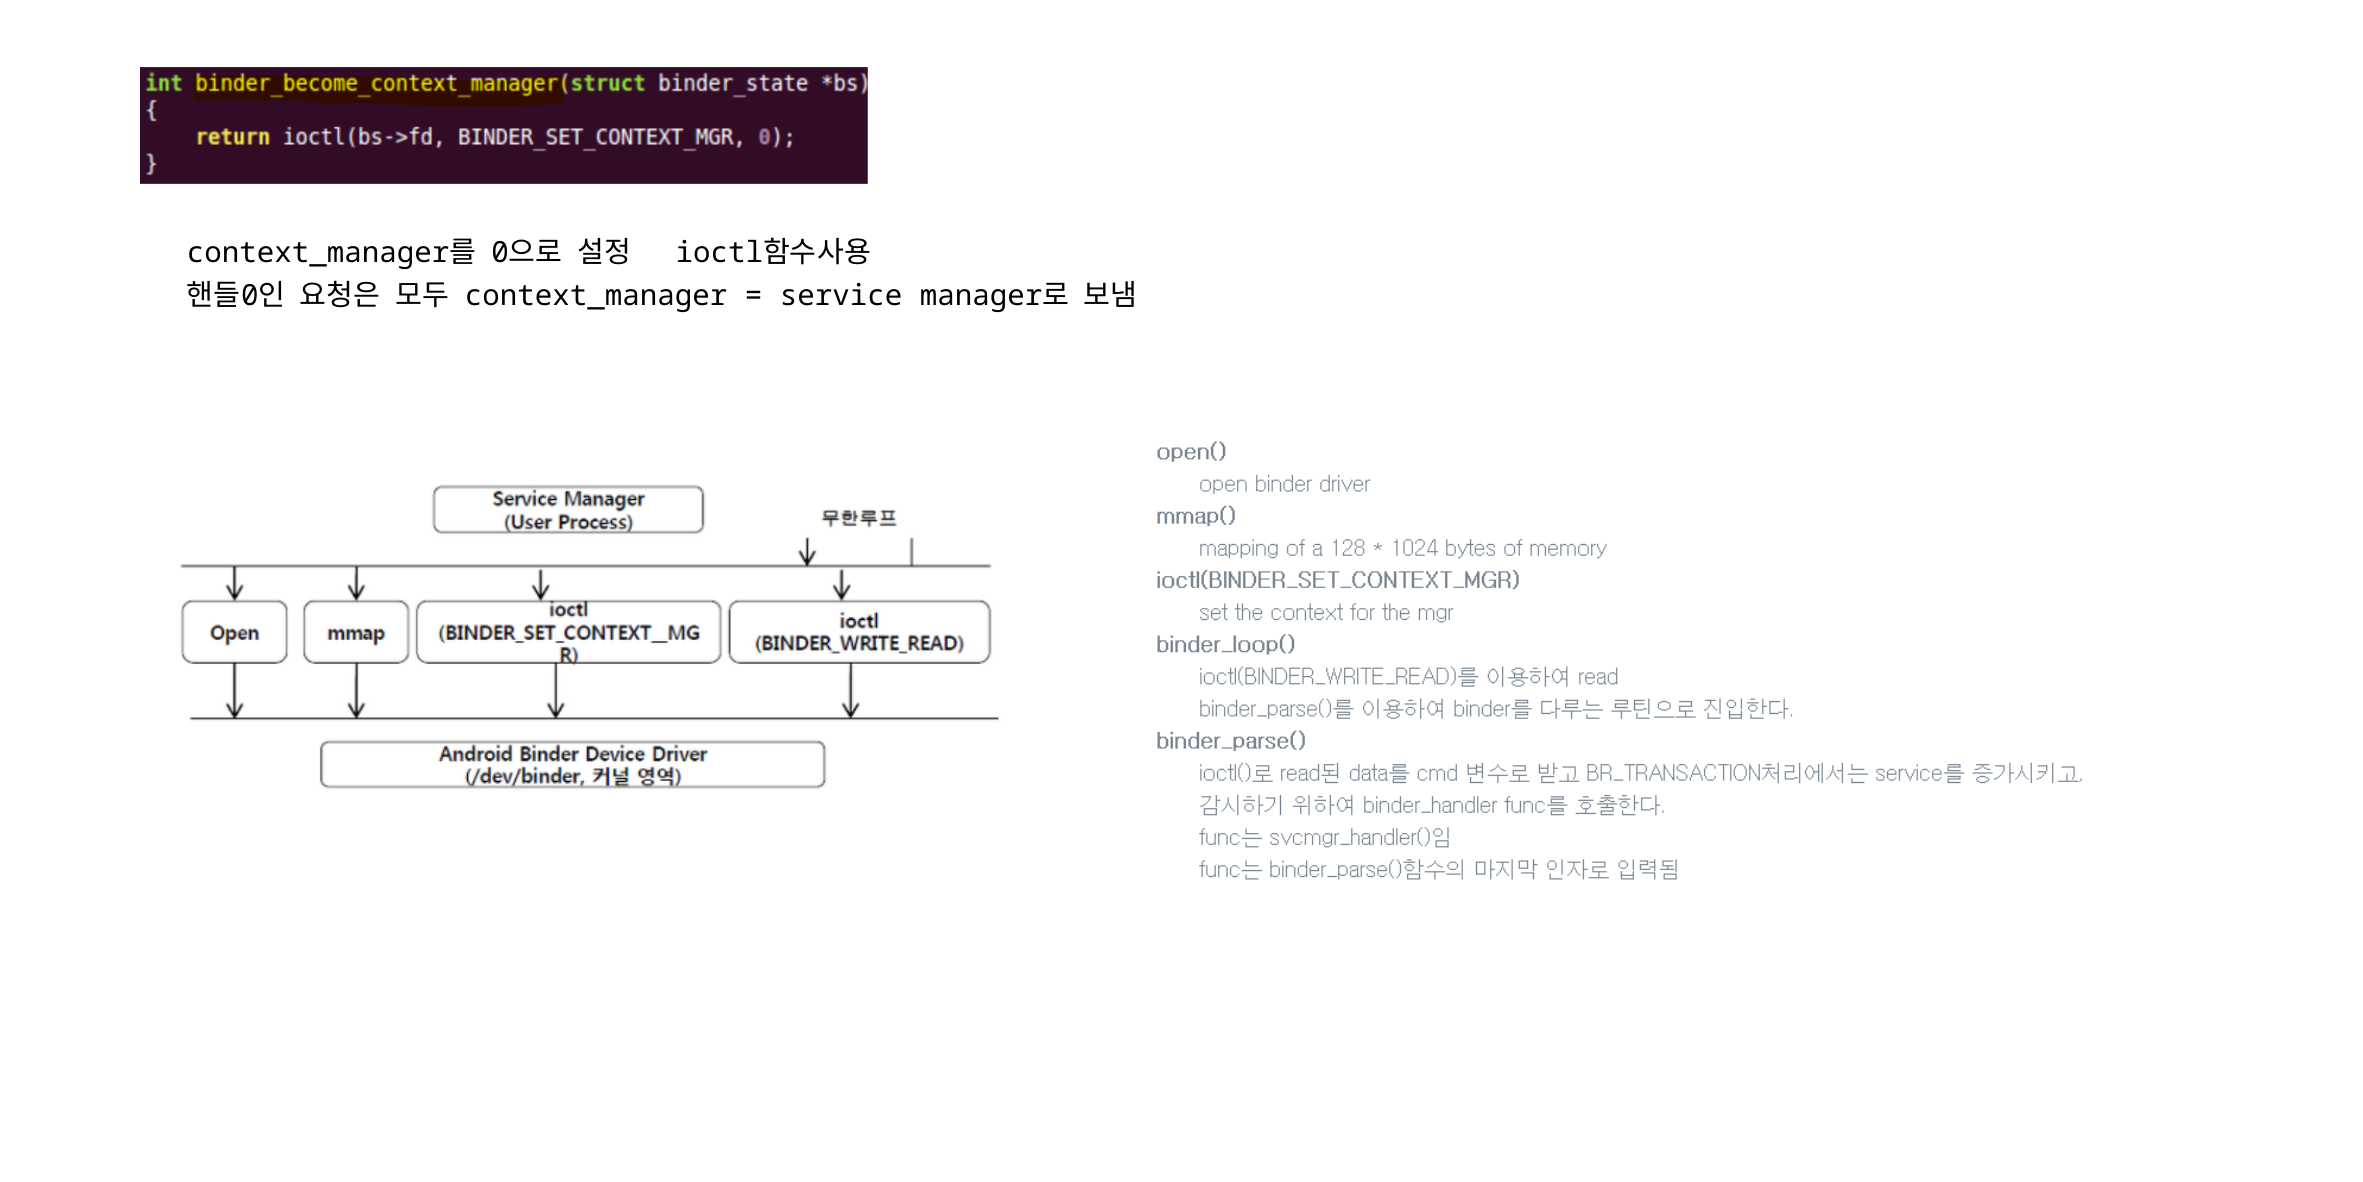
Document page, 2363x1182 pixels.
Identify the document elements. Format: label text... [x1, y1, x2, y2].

picture [140, 65, 873, 186]
picture [1141, 425, 2108, 901]
picture [176, 453, 1022, 805]
text_box context_manager를 0으로 설정 ioctl함수사용 핸들0인 요청은 모두 context_manager = service manager로 보냄 [172, 221, 1132, 295]
